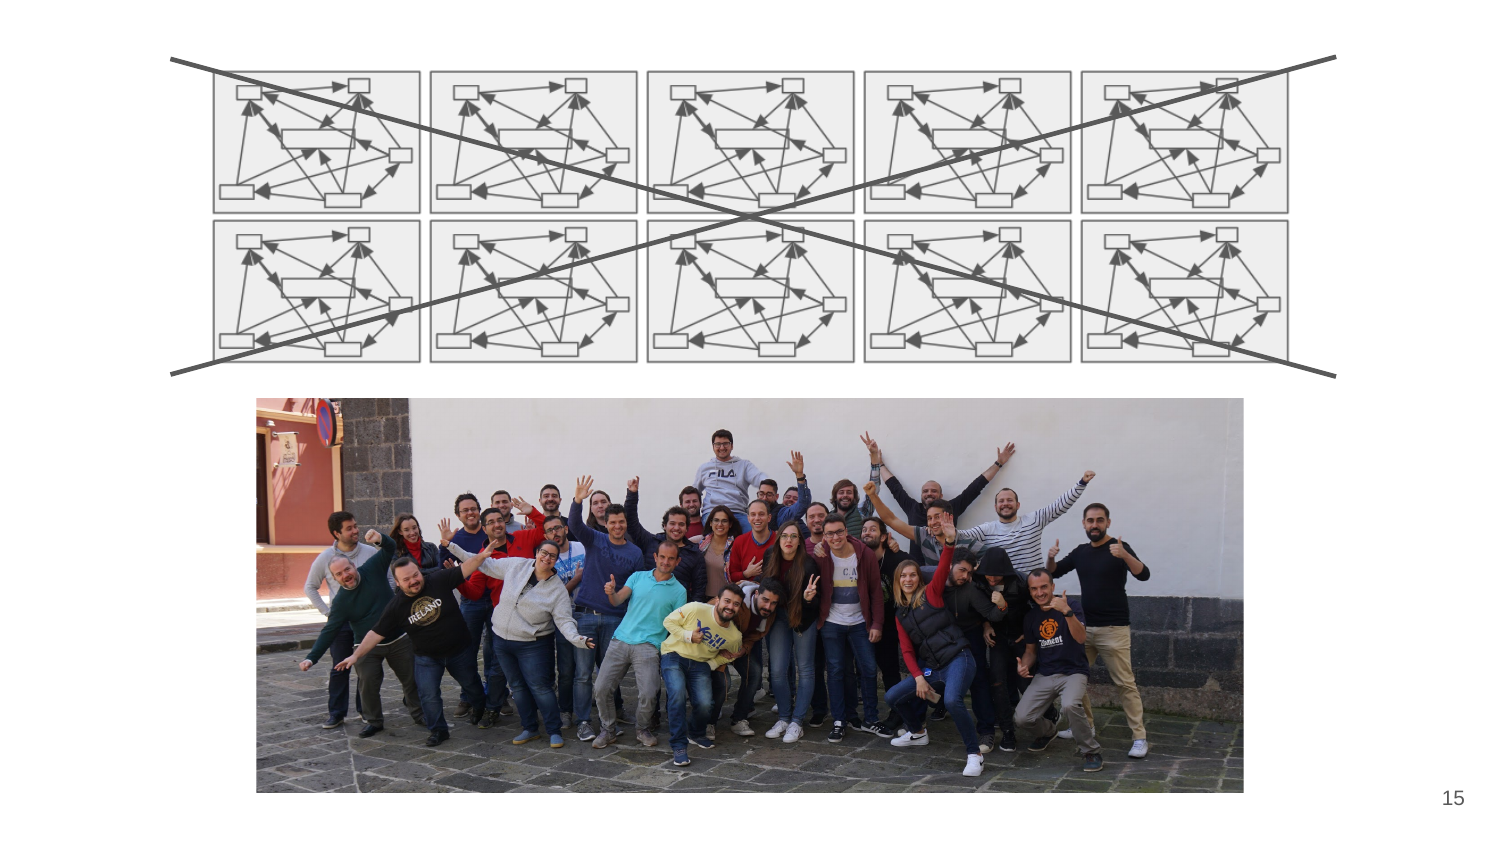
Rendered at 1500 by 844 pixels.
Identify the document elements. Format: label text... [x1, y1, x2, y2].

picture [207, 72, 737, 361]
picture [761, 72, 1293, 362]
picture [215, 220, 1284, 366]
picture [213, 67, 1286, 214]
picture [256, 398, 1244, 793]
slide_number <number> [1389, 764, 1480, 830]
